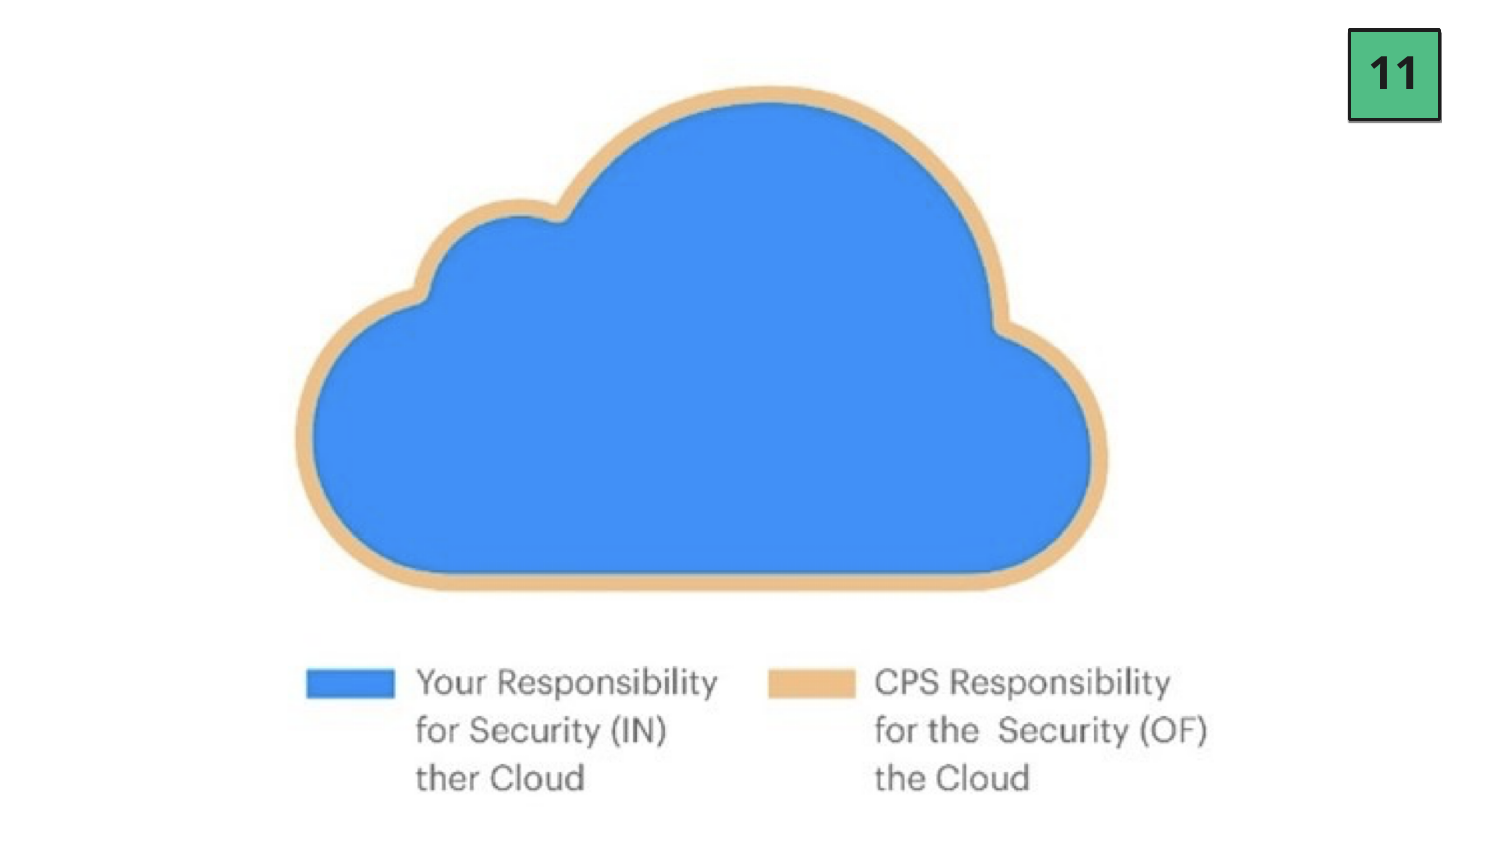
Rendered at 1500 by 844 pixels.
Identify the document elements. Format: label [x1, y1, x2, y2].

picture [275, 24, 1225, 819]
